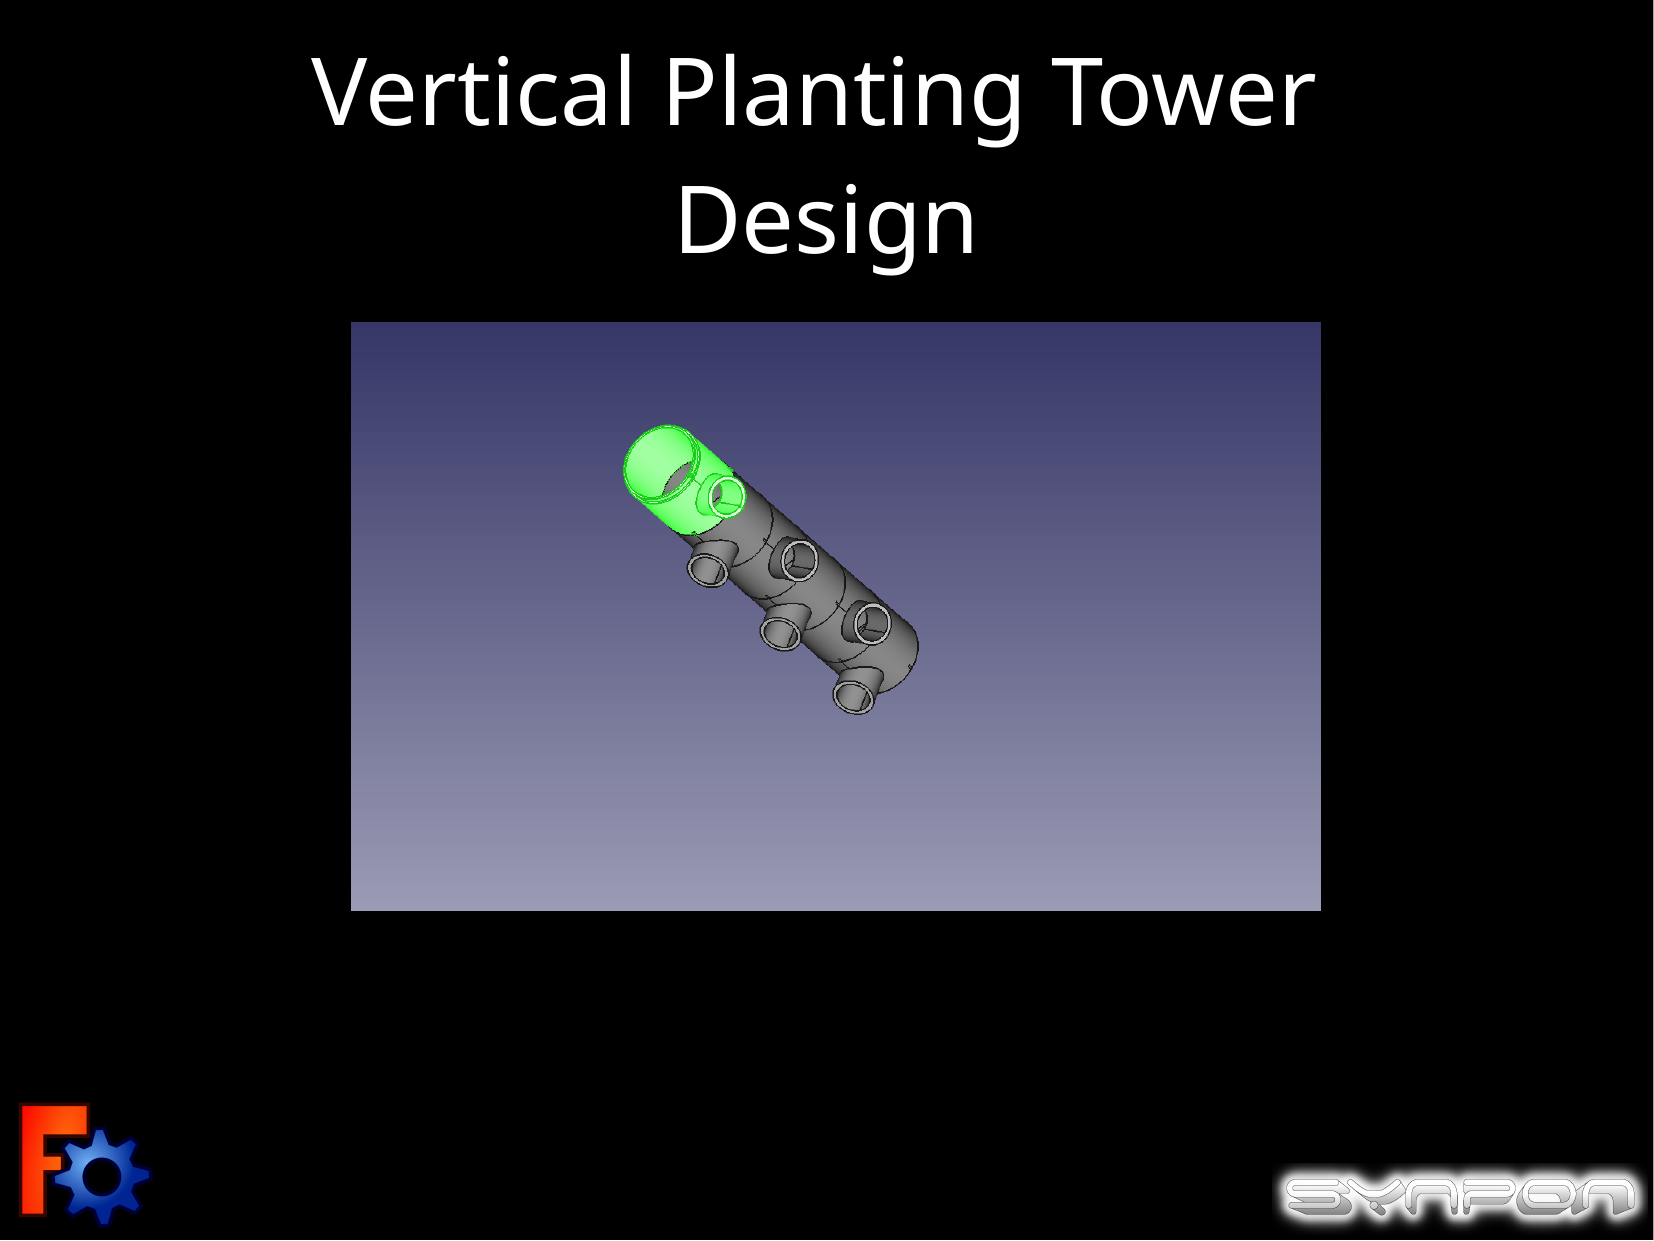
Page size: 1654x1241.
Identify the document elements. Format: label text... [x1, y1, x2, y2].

title Vertical Planting Tower Design [82, 49, 1571, 257]
picture [1272, 1163, 1648, 1235]
picture [11, 1090, 162, 1241]
picture [351, 322, 1321, 911]
